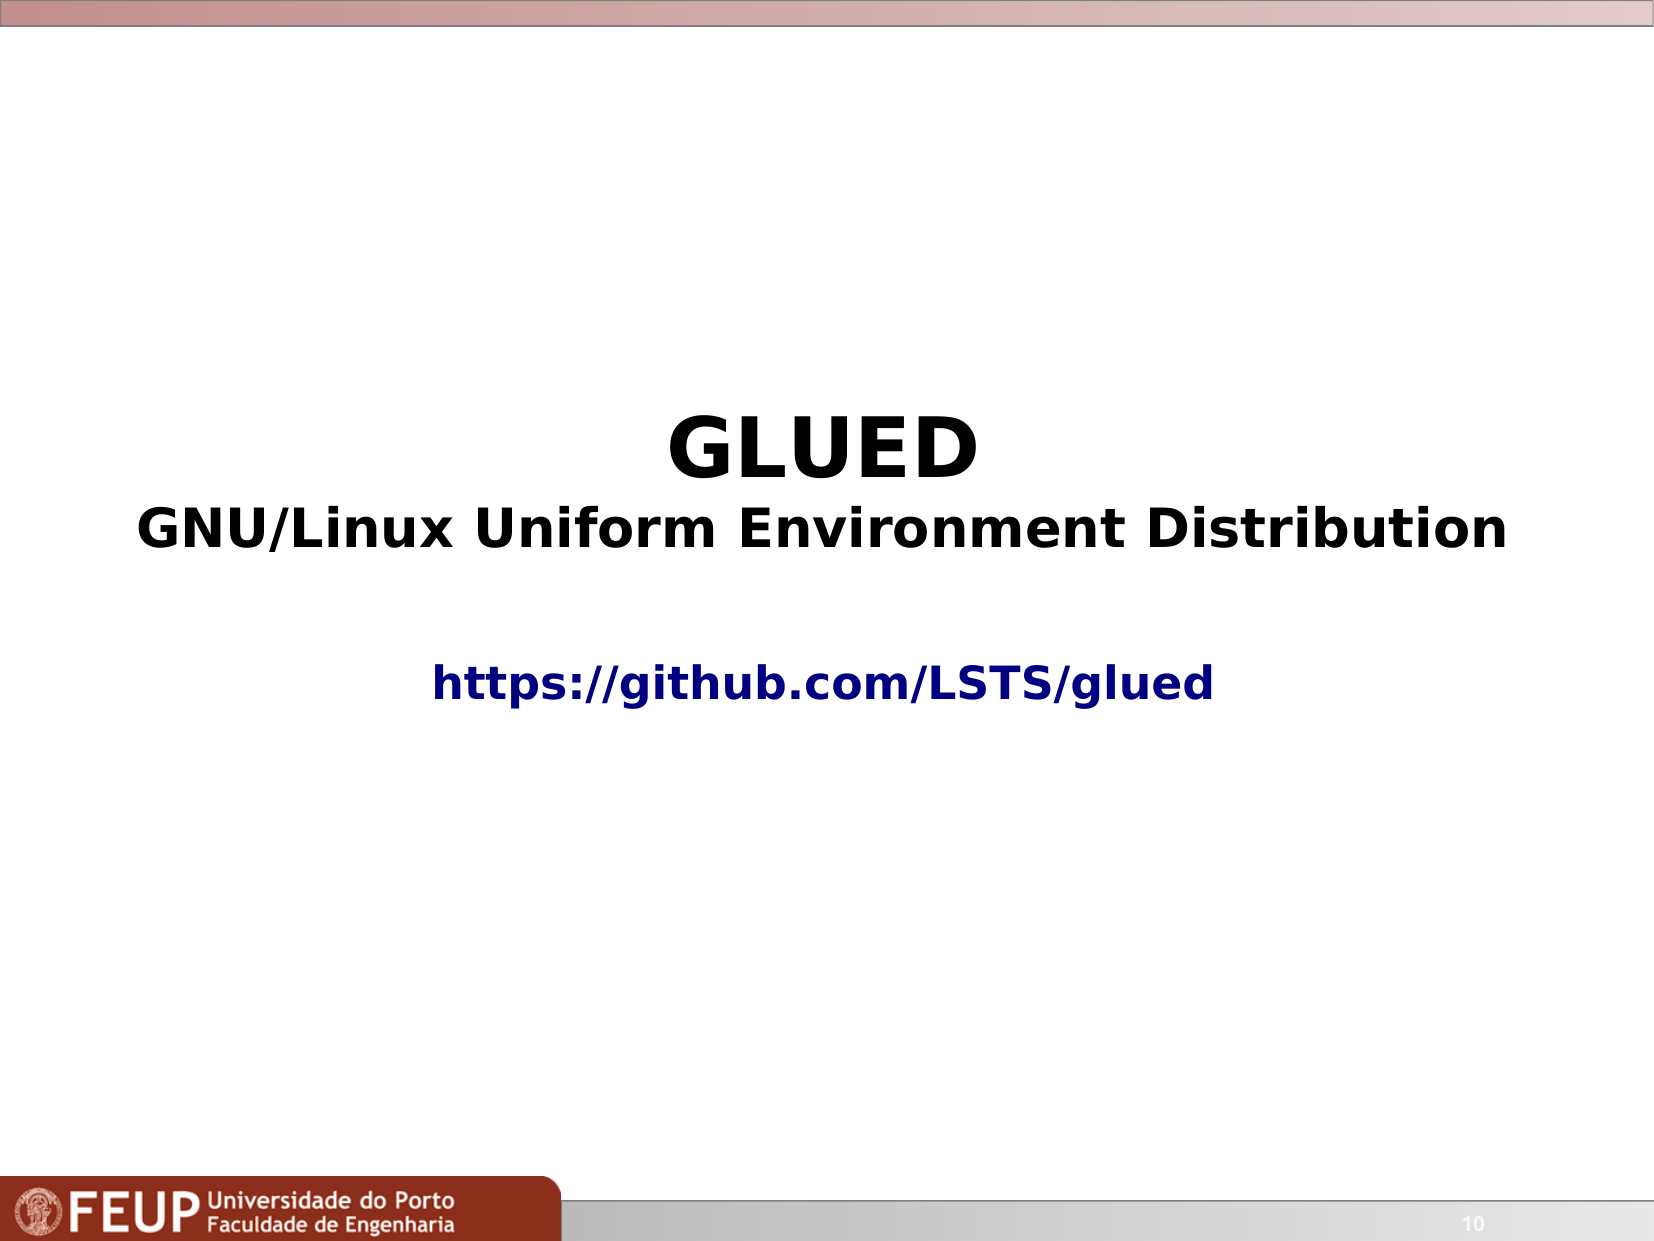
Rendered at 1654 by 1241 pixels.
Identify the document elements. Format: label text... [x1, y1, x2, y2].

subtitle GLUED GNU/Linux Uniform Environment Distribution https://github.com/LSTS/glued [64, 70, 1582, 1039]
picture [0, 1176, 561, 1241]
